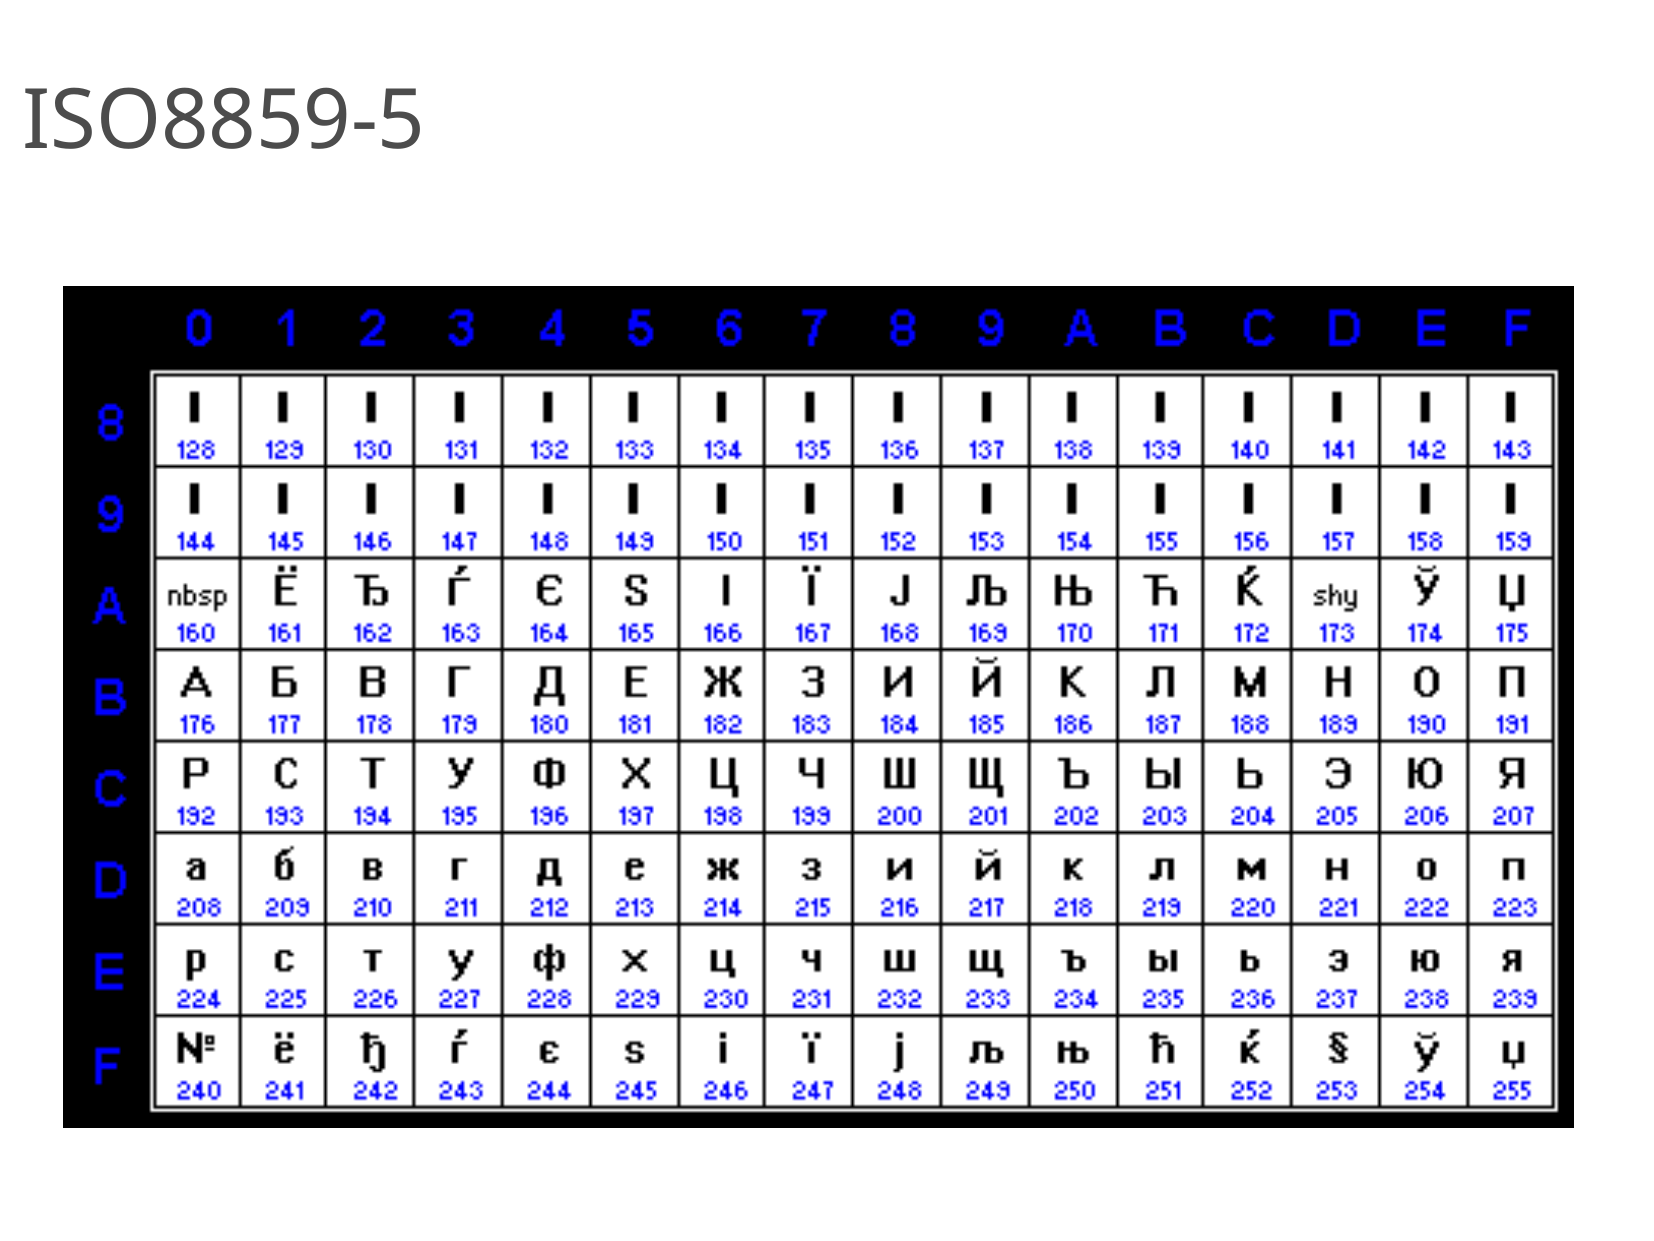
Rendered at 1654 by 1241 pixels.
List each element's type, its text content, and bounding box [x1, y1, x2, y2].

title ISO8859-5 [22, 26, 1654, 205]
picture [63, 286, 1574, 1128]
